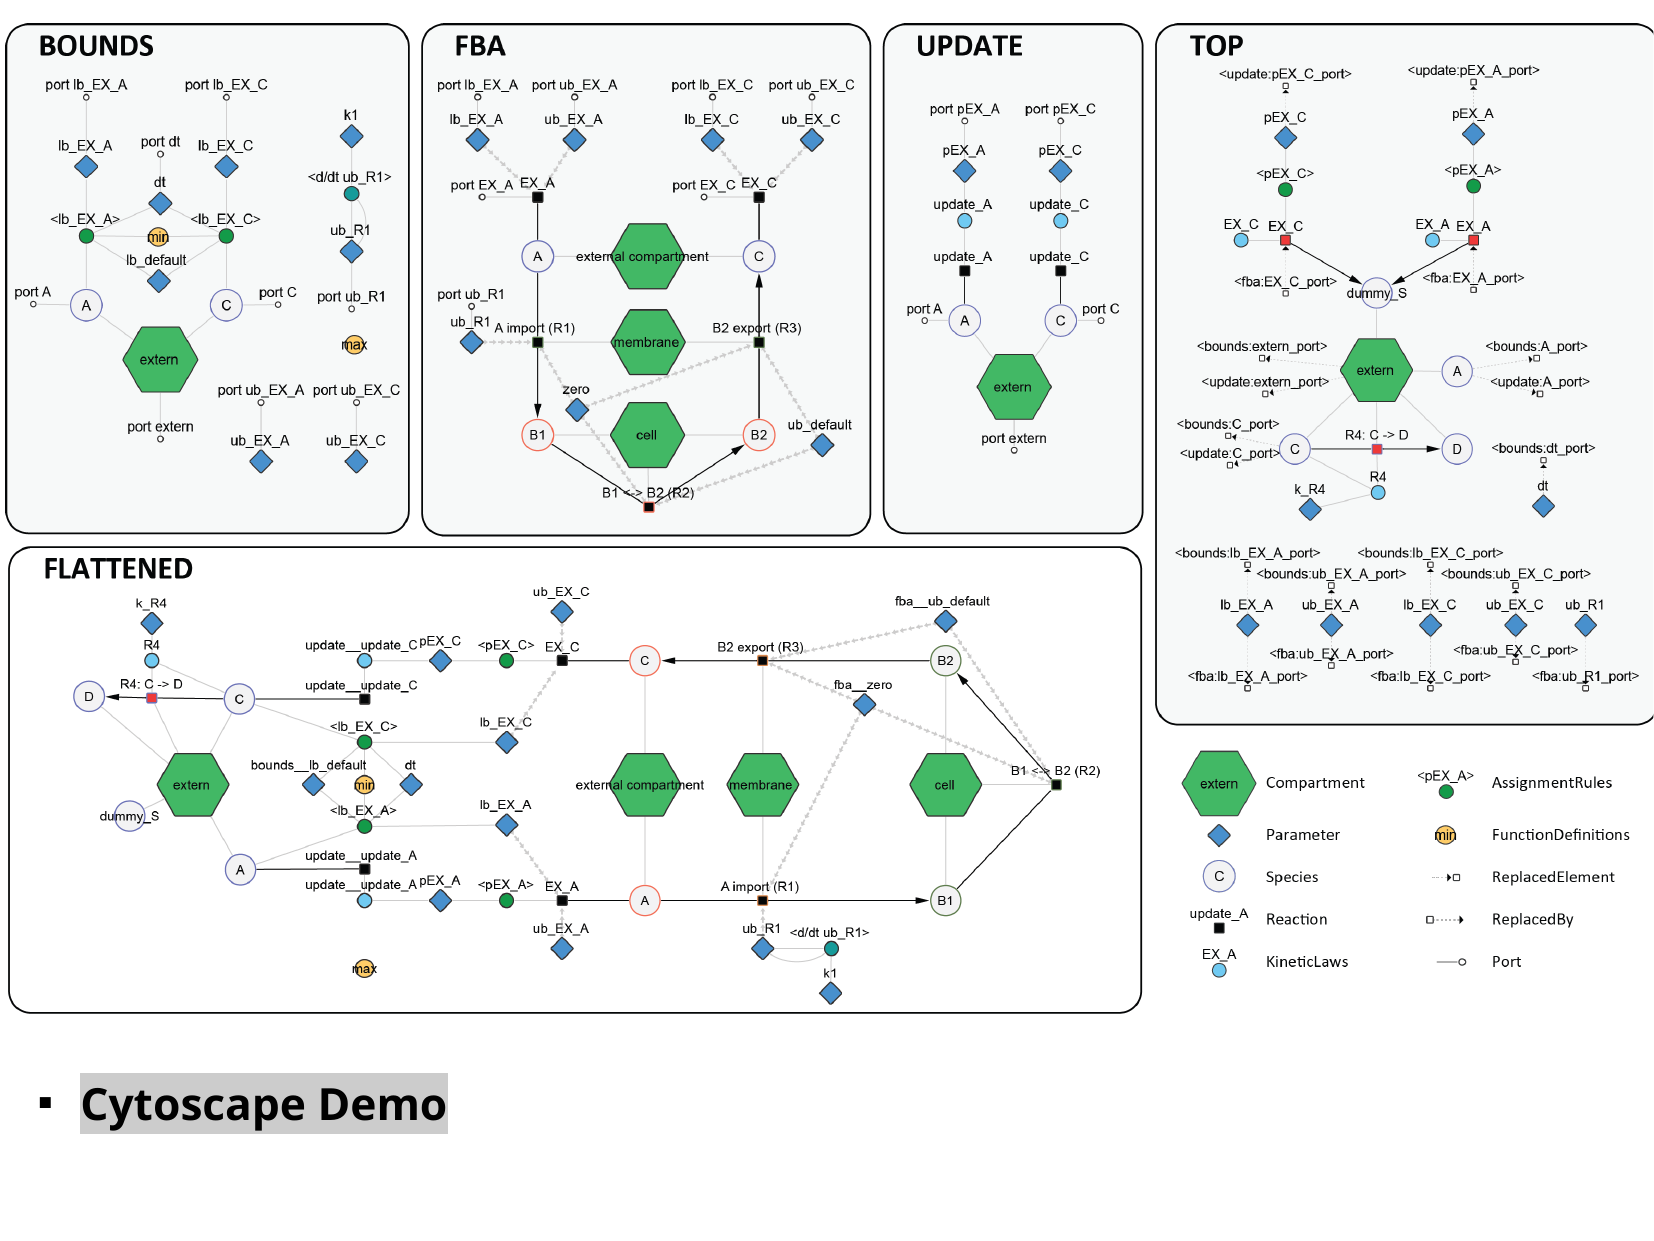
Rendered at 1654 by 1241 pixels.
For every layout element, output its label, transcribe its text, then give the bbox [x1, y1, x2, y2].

picture [5, 23, 1654, 1014]
text_box Cytoscape Demo [26, 1073, 451, 1166]
